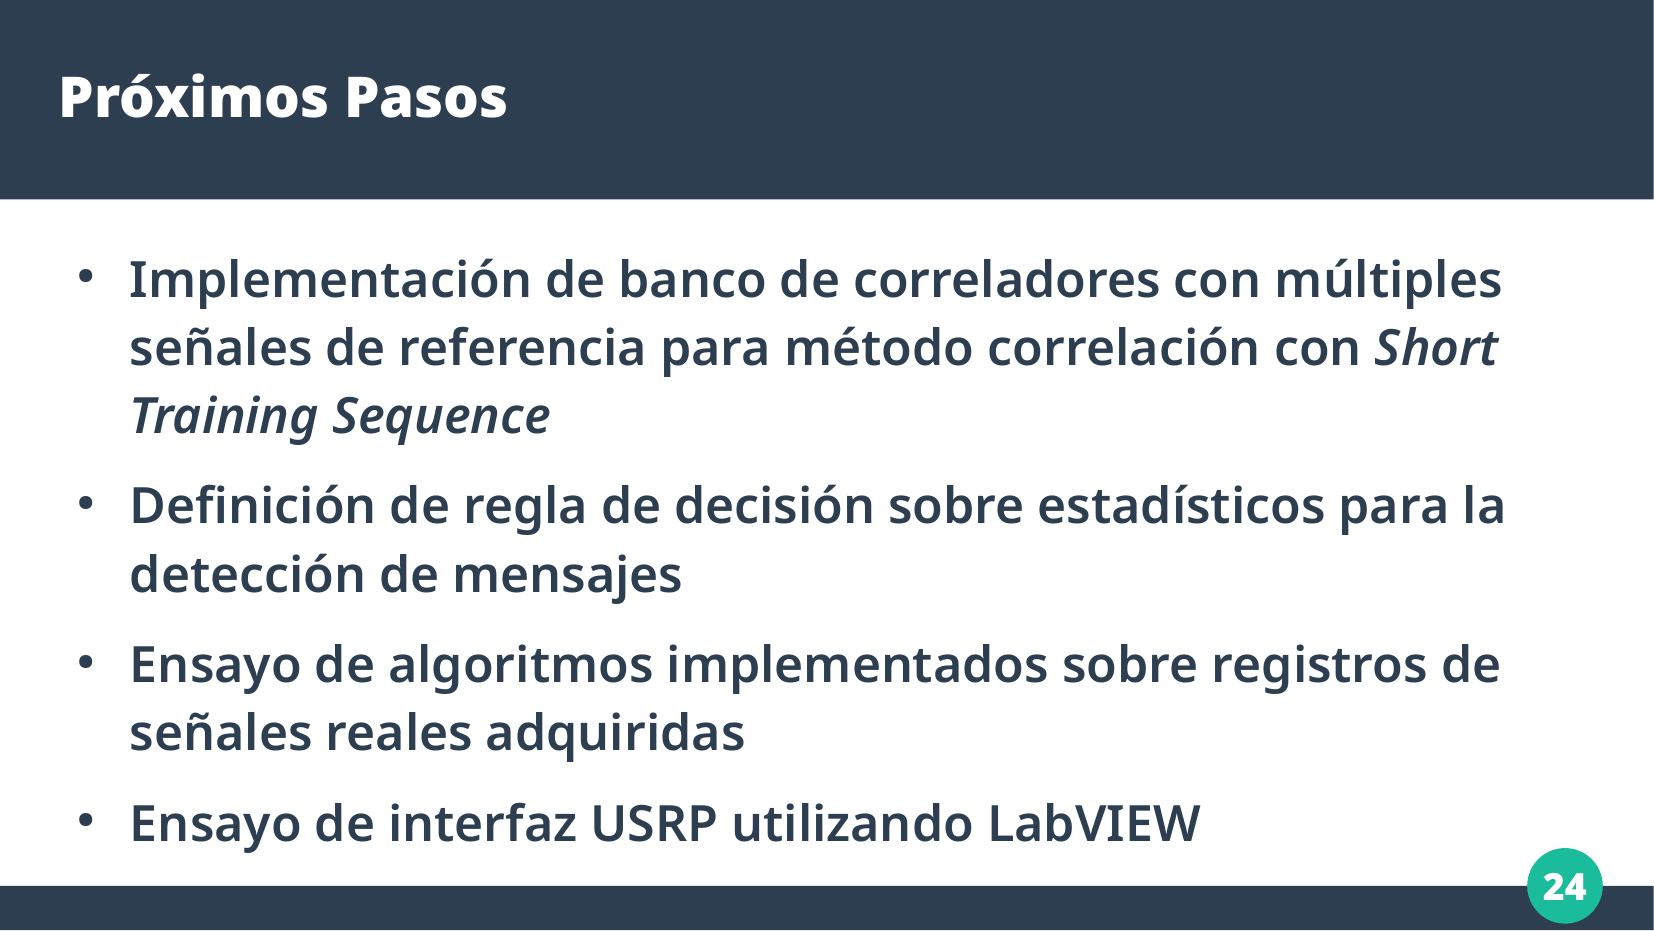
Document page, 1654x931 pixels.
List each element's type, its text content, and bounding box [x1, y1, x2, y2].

title Próximos Pasos [59, 37, 1595, 155]
list Implementación de banco de correladores con múltiples señales de referencia para método correlación con Short Training Sequence Definición de regla de decisión sobre estadísticos para la detección de mensajes Ensayo de algoritmos implementados sobre registros de señales reales adquiridas Ensayo de interfaz USRP utilizando LabVIEW [59, 243, 1595, 864]
